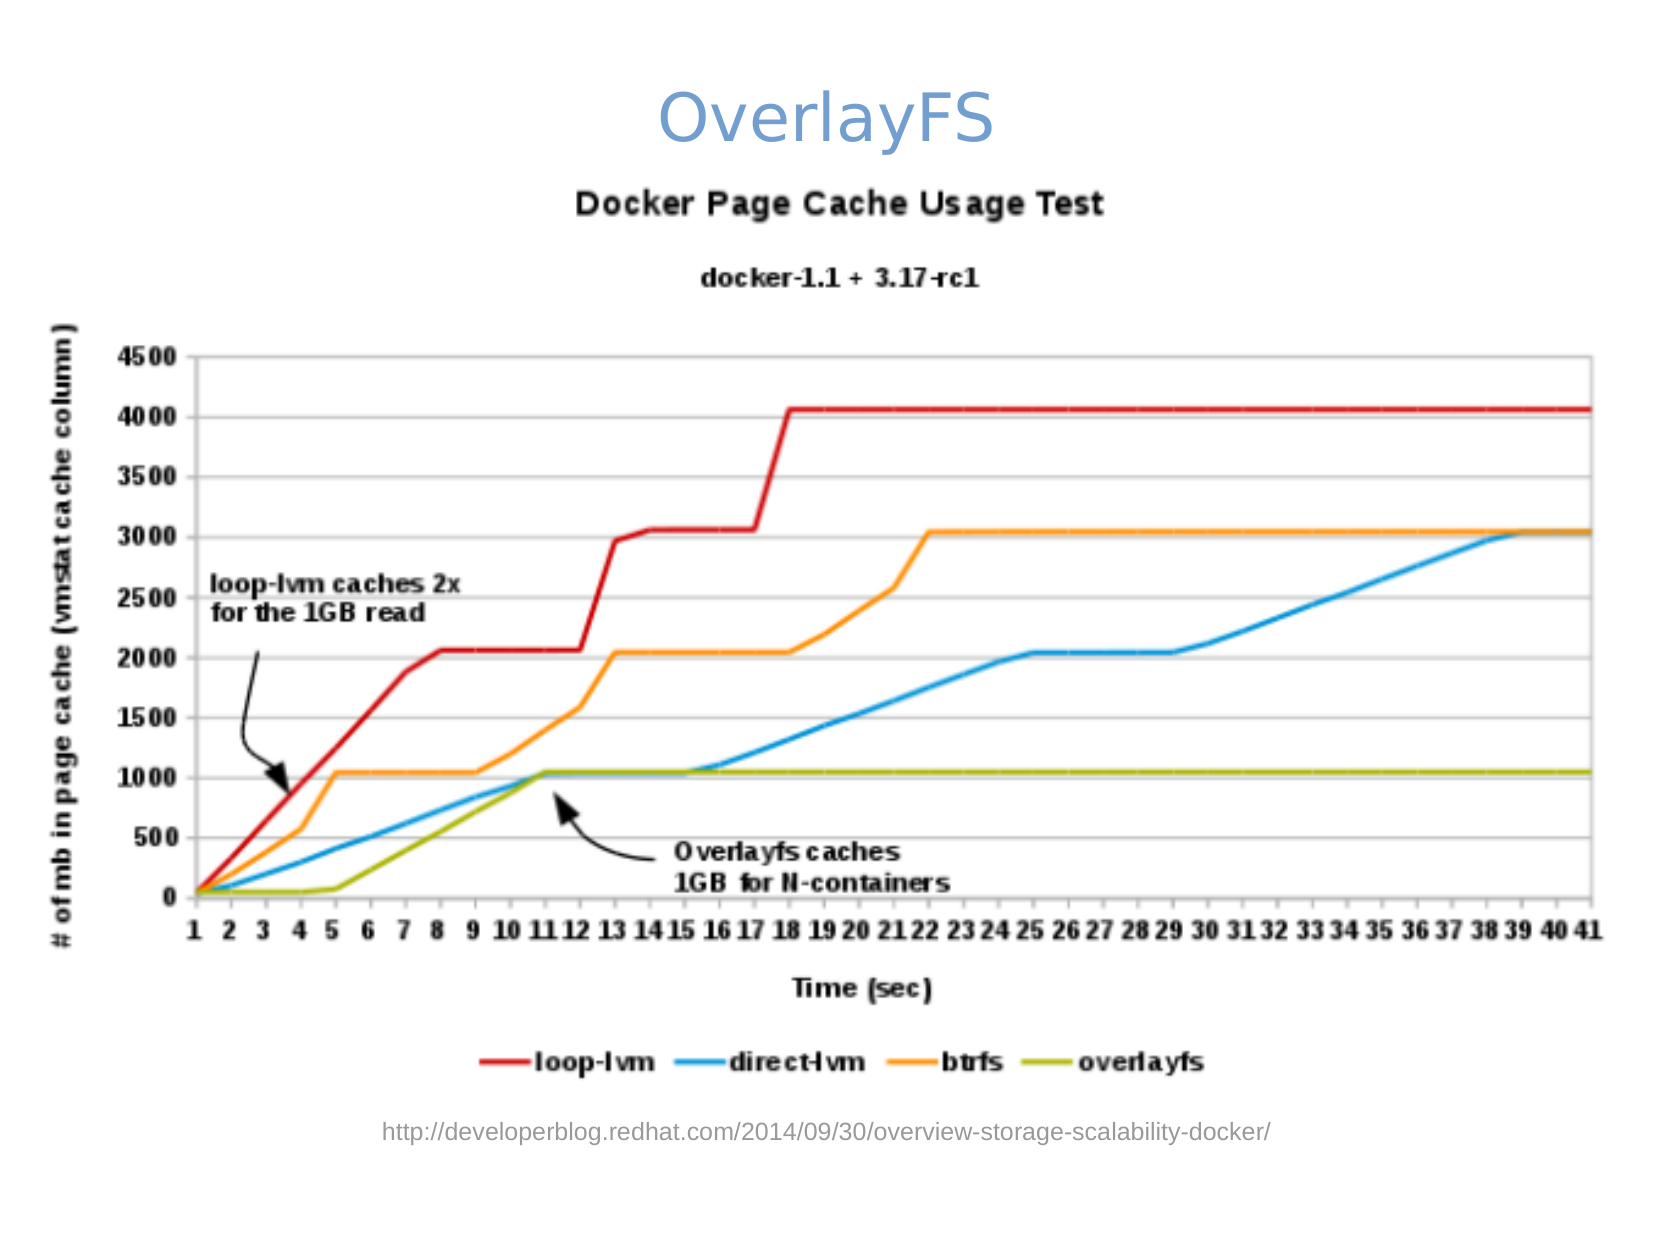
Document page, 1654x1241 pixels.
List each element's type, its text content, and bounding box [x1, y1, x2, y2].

picture [16, 156, 1637, 1086]
text_box OverlayFS [642, 72, 1012, 156]
text_box http://developerblog.redhat.com/2014/09/30/overview-storage-scalability-docker/ [367, 1110, 1287, 1153]
